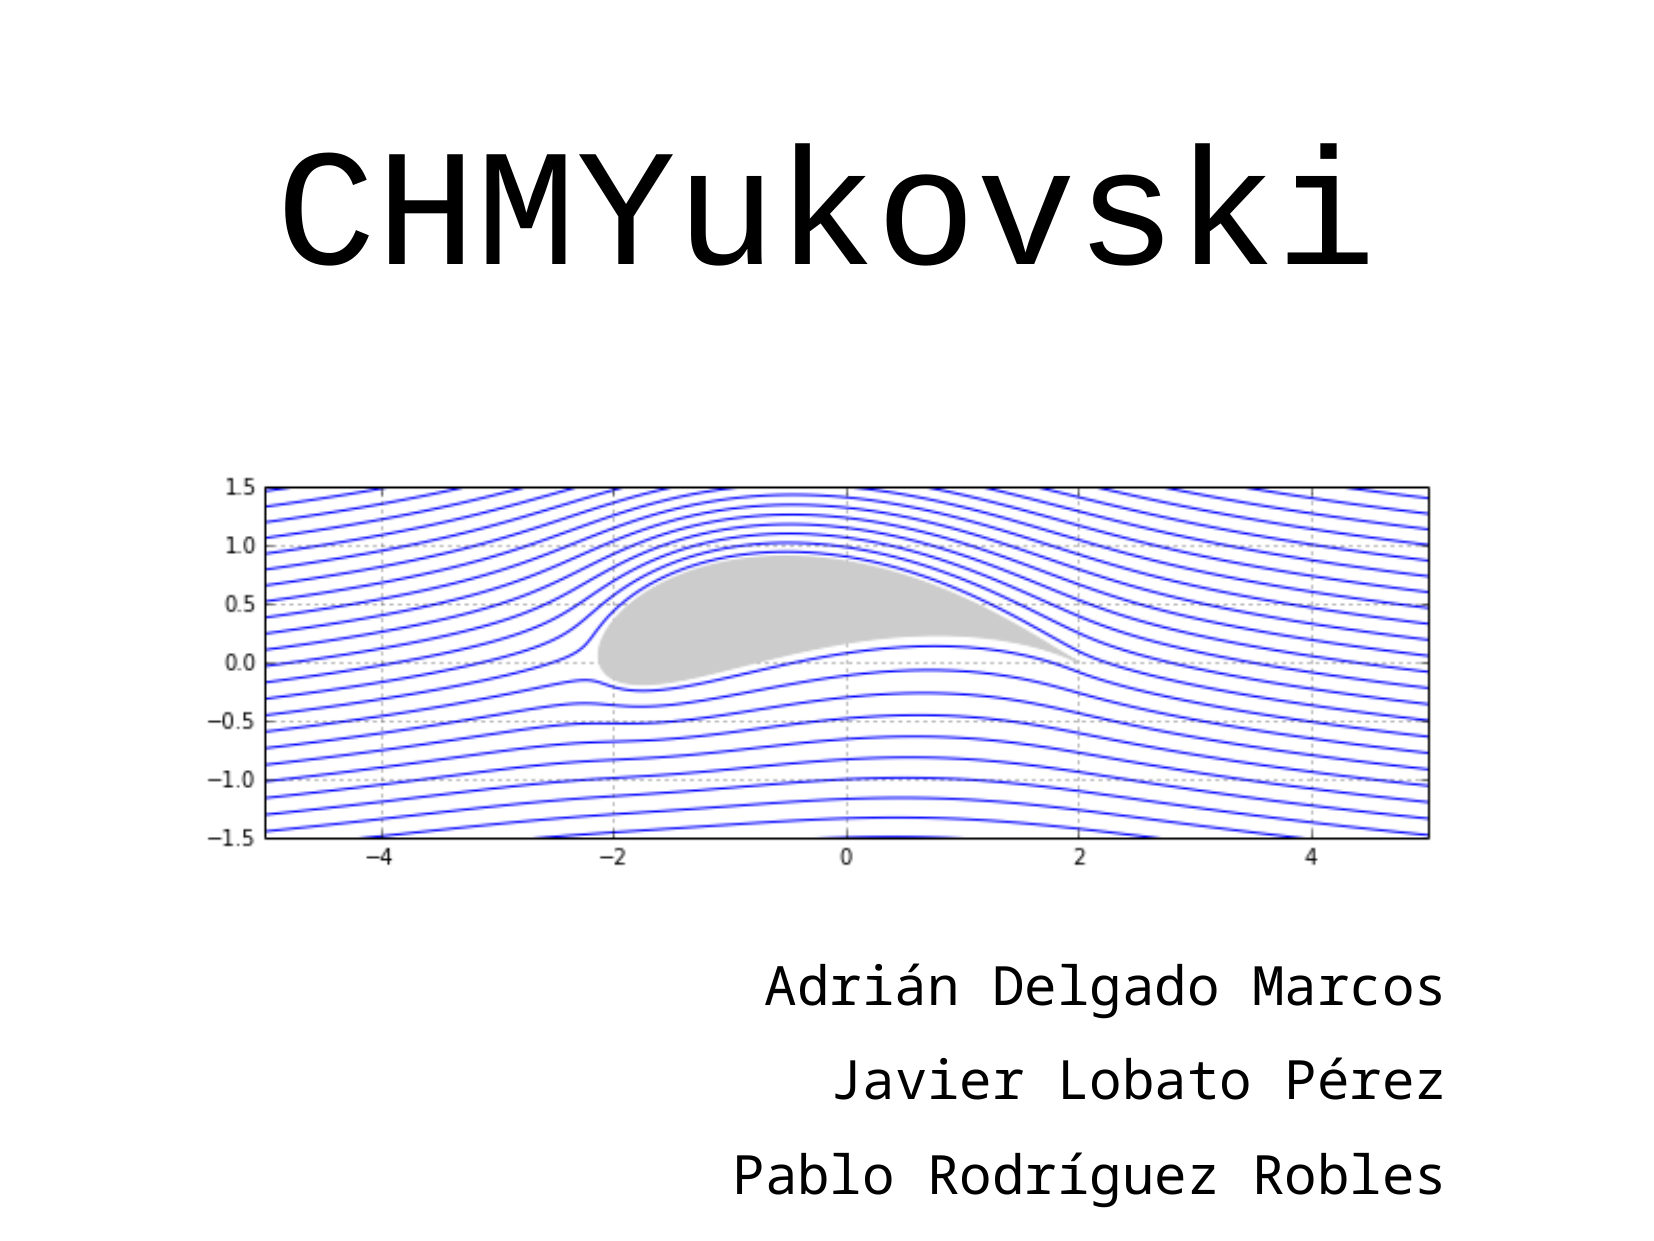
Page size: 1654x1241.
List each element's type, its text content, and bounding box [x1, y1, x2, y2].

title CHMYukovski [82, 97, 1571, 298]
subtitle Adrián Delgado Marcos Javier Lobato Pérez Pablo Rodríguez Robles [732, 951, 1571, 1205]
picture [194, 464, 1441, 882]
